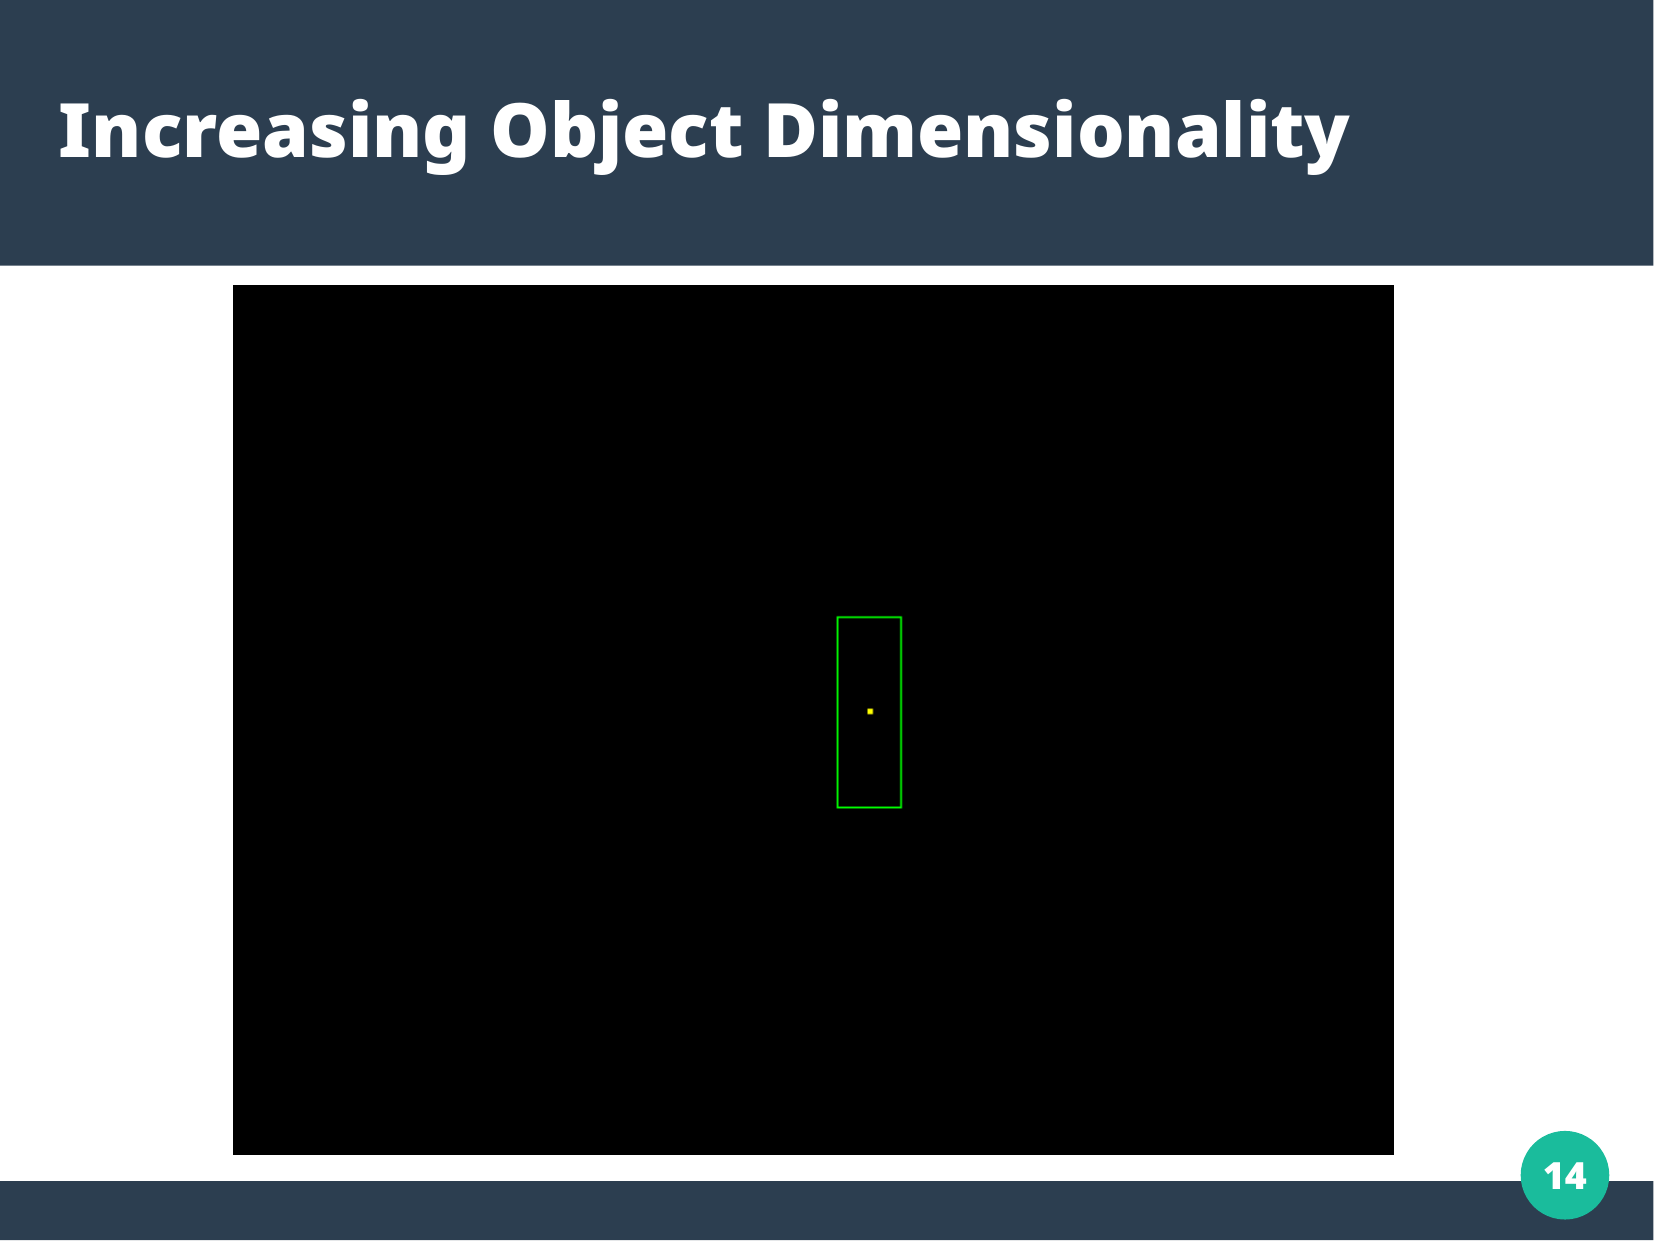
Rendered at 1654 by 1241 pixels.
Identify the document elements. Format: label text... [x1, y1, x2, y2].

picture [233, 285, 1394, 1156]
title Increasing Object Dimensionality [59, 49, 1595, 207]
